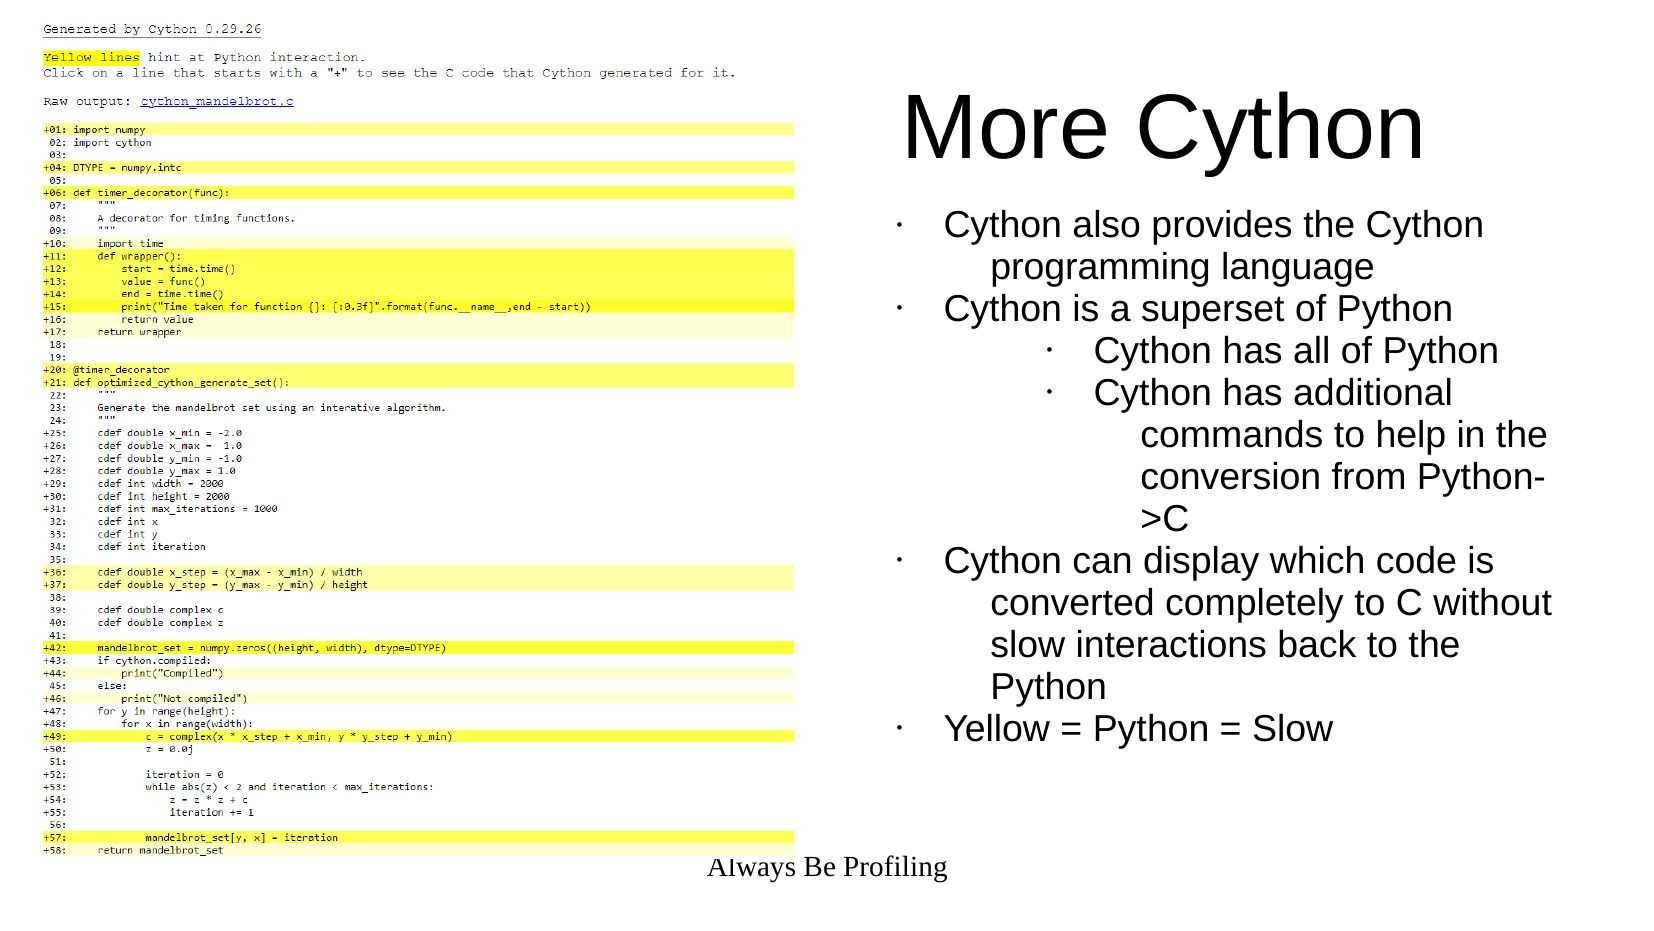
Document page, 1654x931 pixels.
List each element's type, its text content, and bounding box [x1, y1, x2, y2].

picture [41, 18, 794, 859]
text_box Cython also provides the Cython programming language Cython is a superset of Python Cython has all of Python Cython has additional commands to help in the conversion from Python->C Cython can display which code is converted completely to C without slow interactions back to the Python Yellow = Python = Slow [881, 195, 1595, 757]
title More Cython [826, 44, 1502, 200]
text_box Always Be Profiling [565, 847, 1090, 912]
